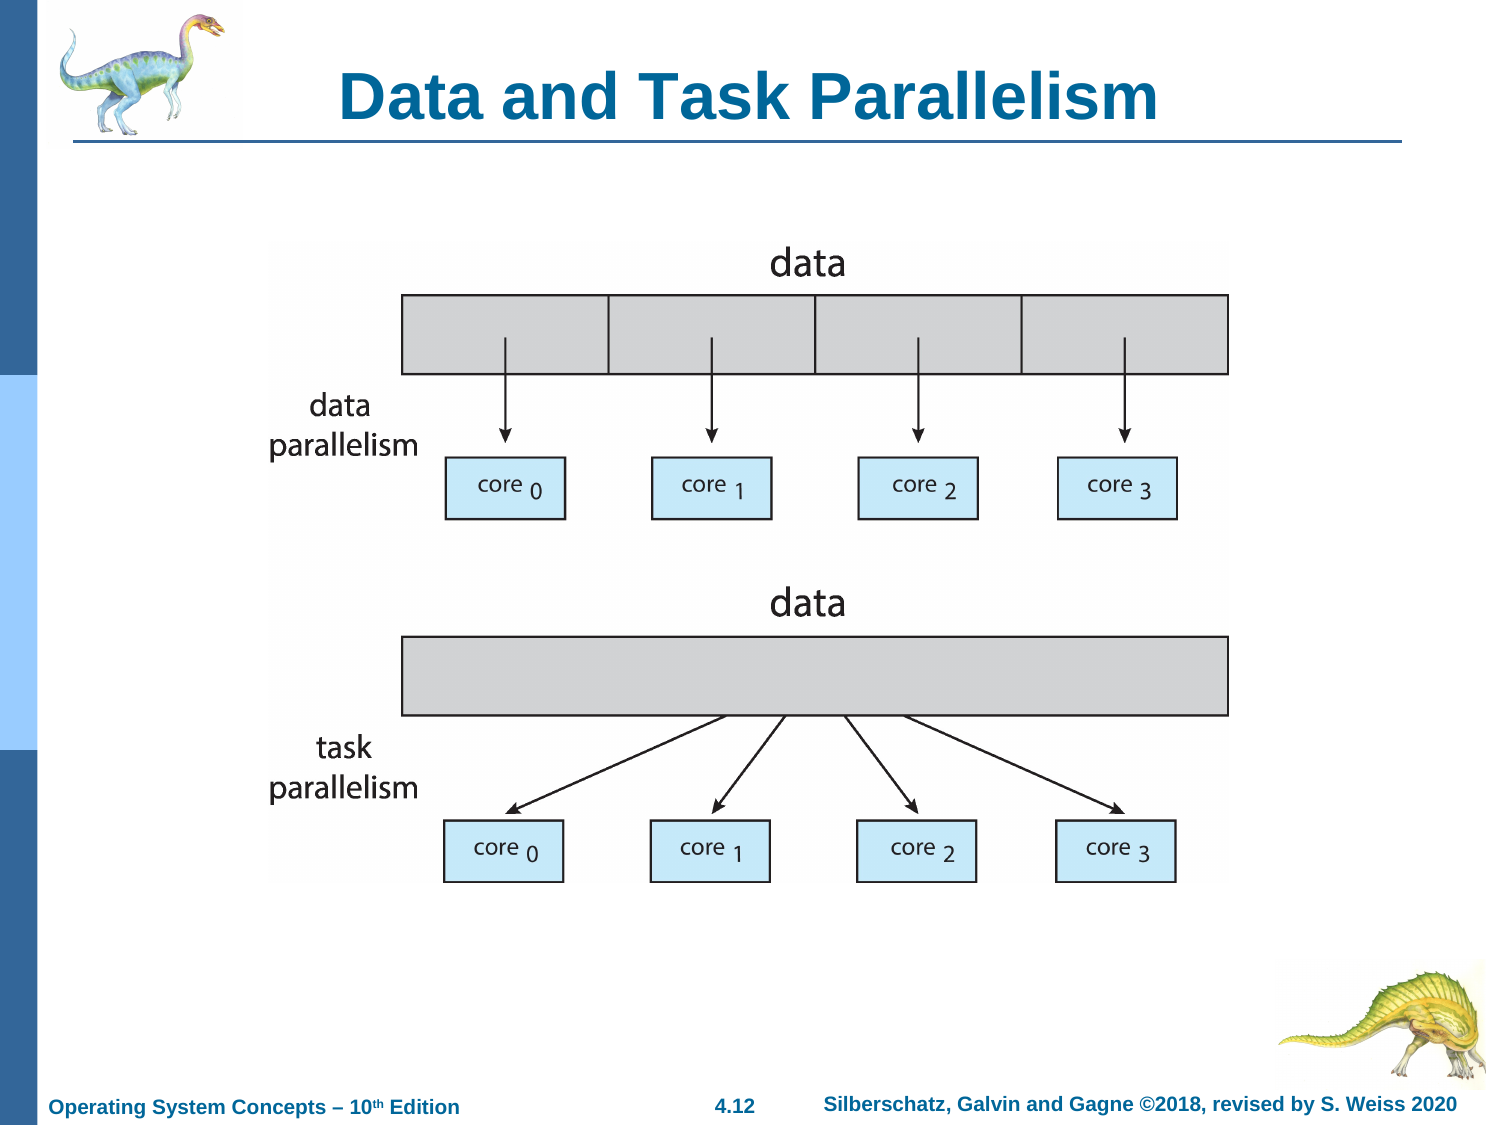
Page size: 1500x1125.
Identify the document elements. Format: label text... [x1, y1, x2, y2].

picture [1140, 1096, 1148, 1101]
picture [268, 241, 1229, 883]
picture [1275, 959, 1486, 1090]
title Data and Task Parallelism [75, 45, 1426, 141]
picture [46, 0, 243, 149]
